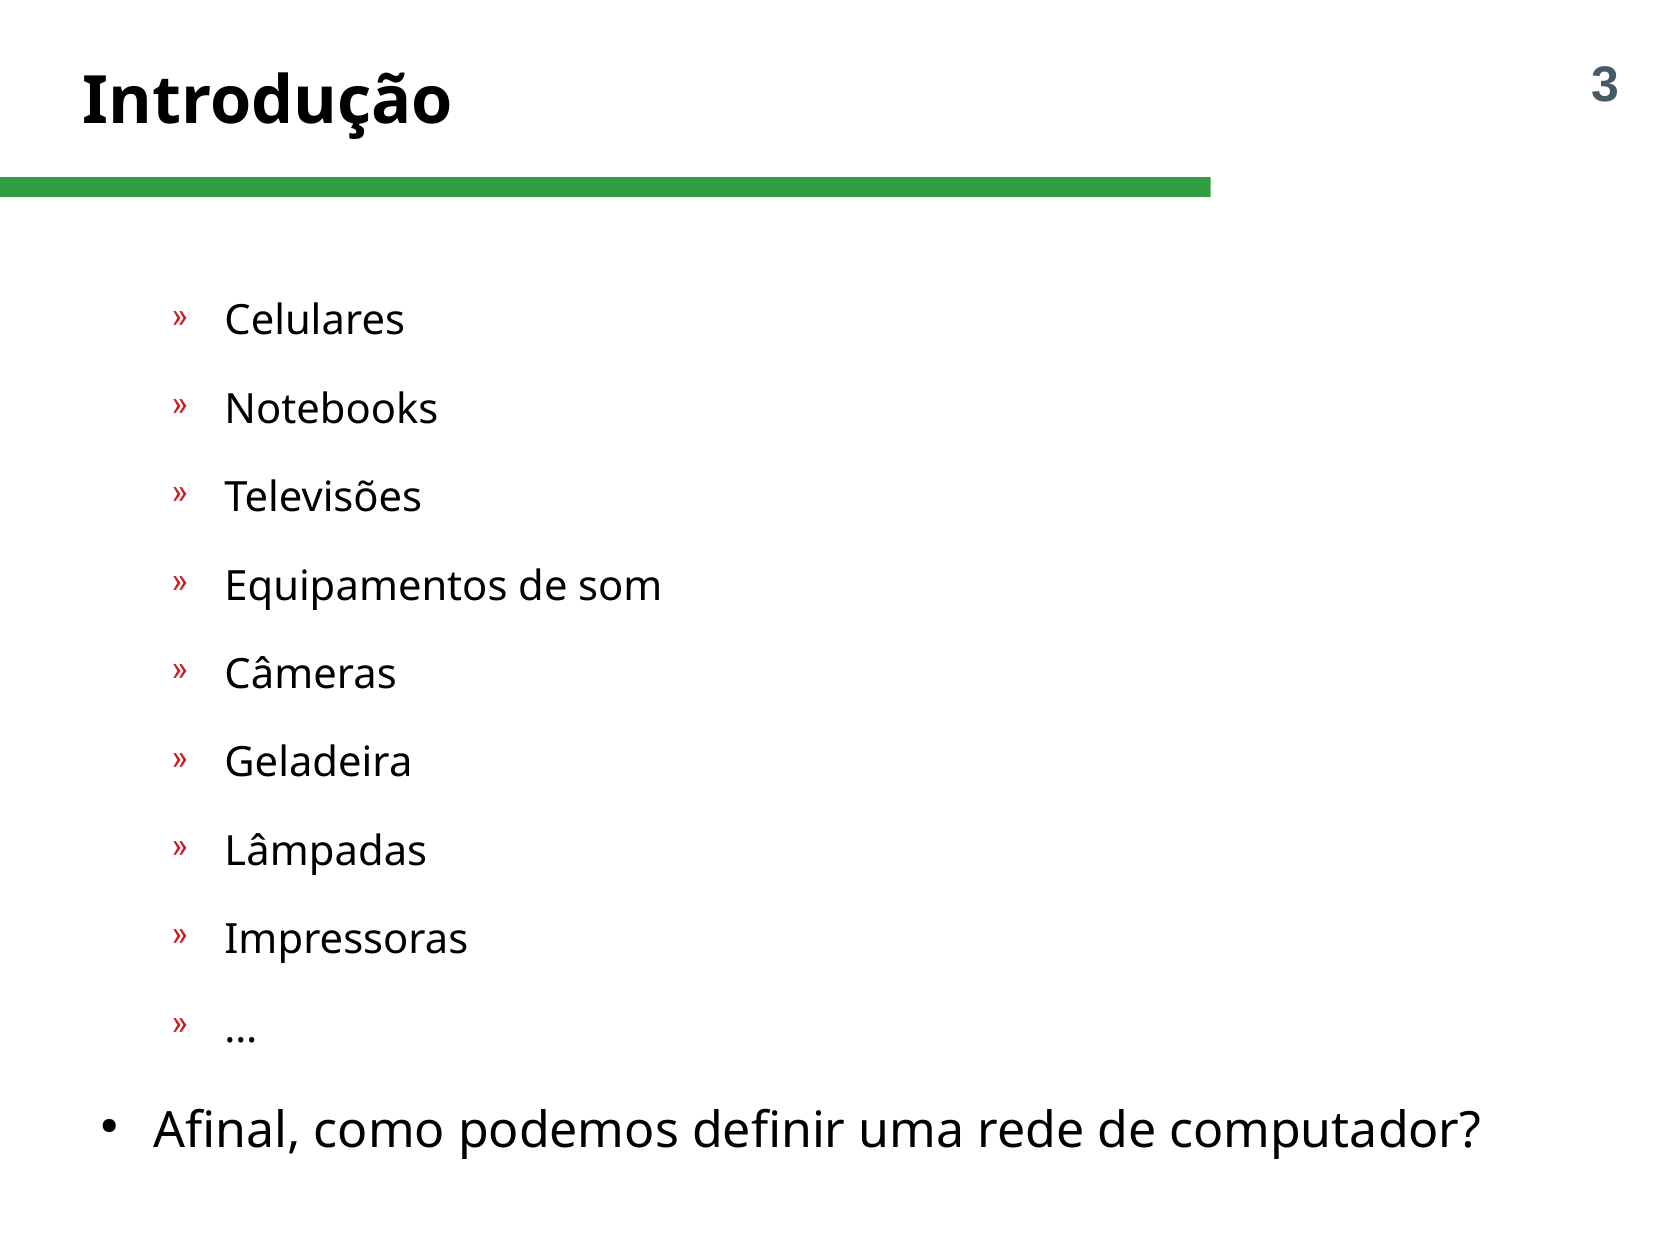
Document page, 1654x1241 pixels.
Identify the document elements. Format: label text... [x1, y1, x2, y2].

list Celulares Notebooks Televisões Equipamentos de som Câmeras Geladeira Lâmpadas Impressoras … Afinal, como podemos definir uma rede de computador? [82, 290, 1571, 1216]
title Introdução [82, 0, 1152, 202]
